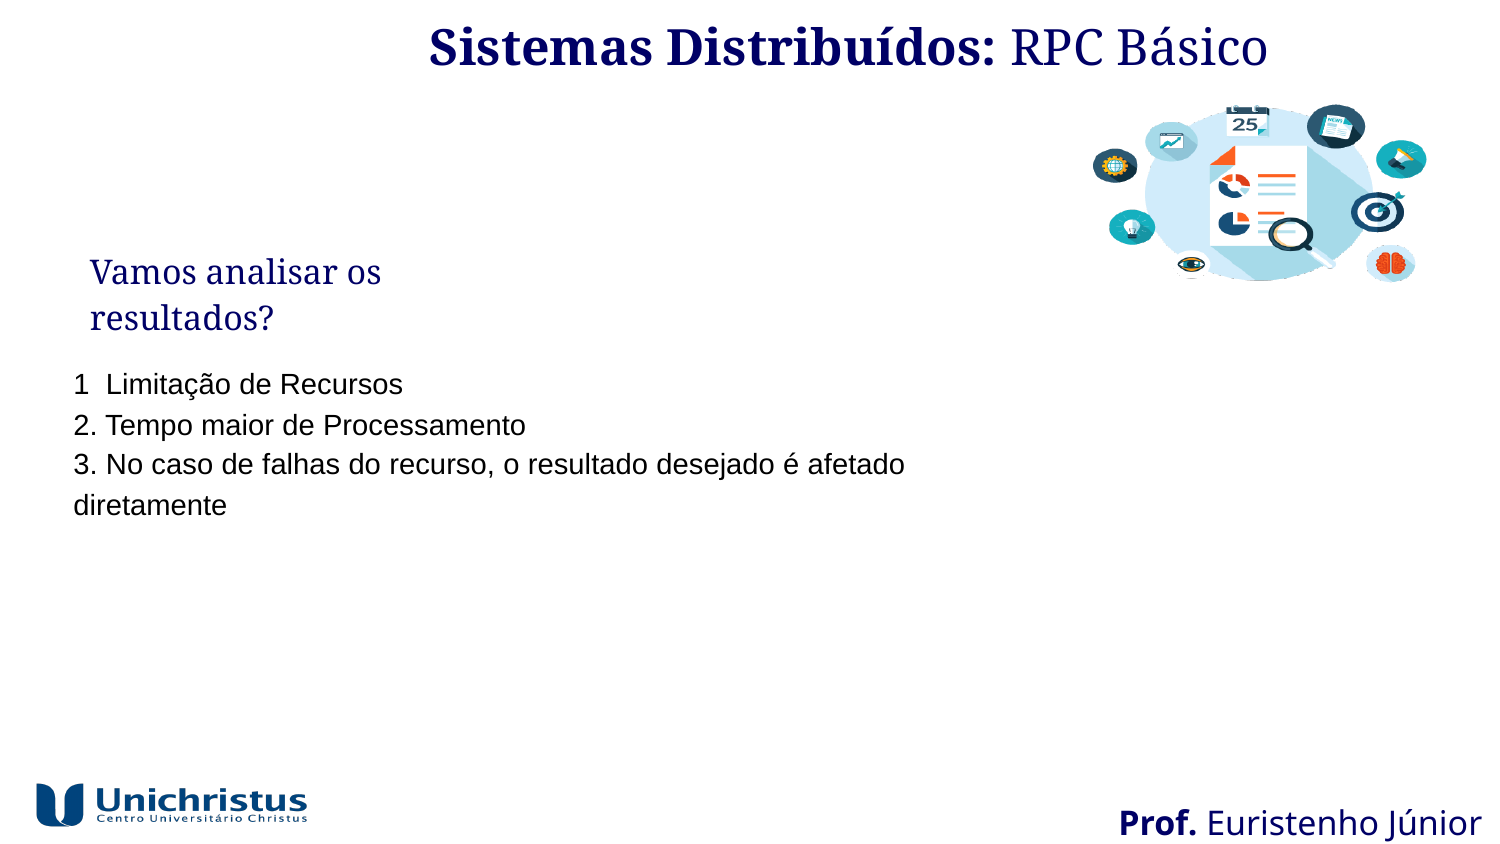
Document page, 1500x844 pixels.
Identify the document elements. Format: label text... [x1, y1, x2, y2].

text_box Sistemas Distribuídos: RPC Básico [415, 4, 1297, 78]
picture [1082, 104, 1436, 283]
picture [32, 781, 311, 828]
text_box 1 Limitação de Recursos 2. Tempo maior de Processamento 3. No caso de falhas do recurso, o resultado desejado é afetado diretamente [58, 345, 997, 466]
text_box Vamos analisar os resultados? [75, 241, 561, 335]
text_box Prof. Euristenho Júnior [1103, 791, 1500, 844]
